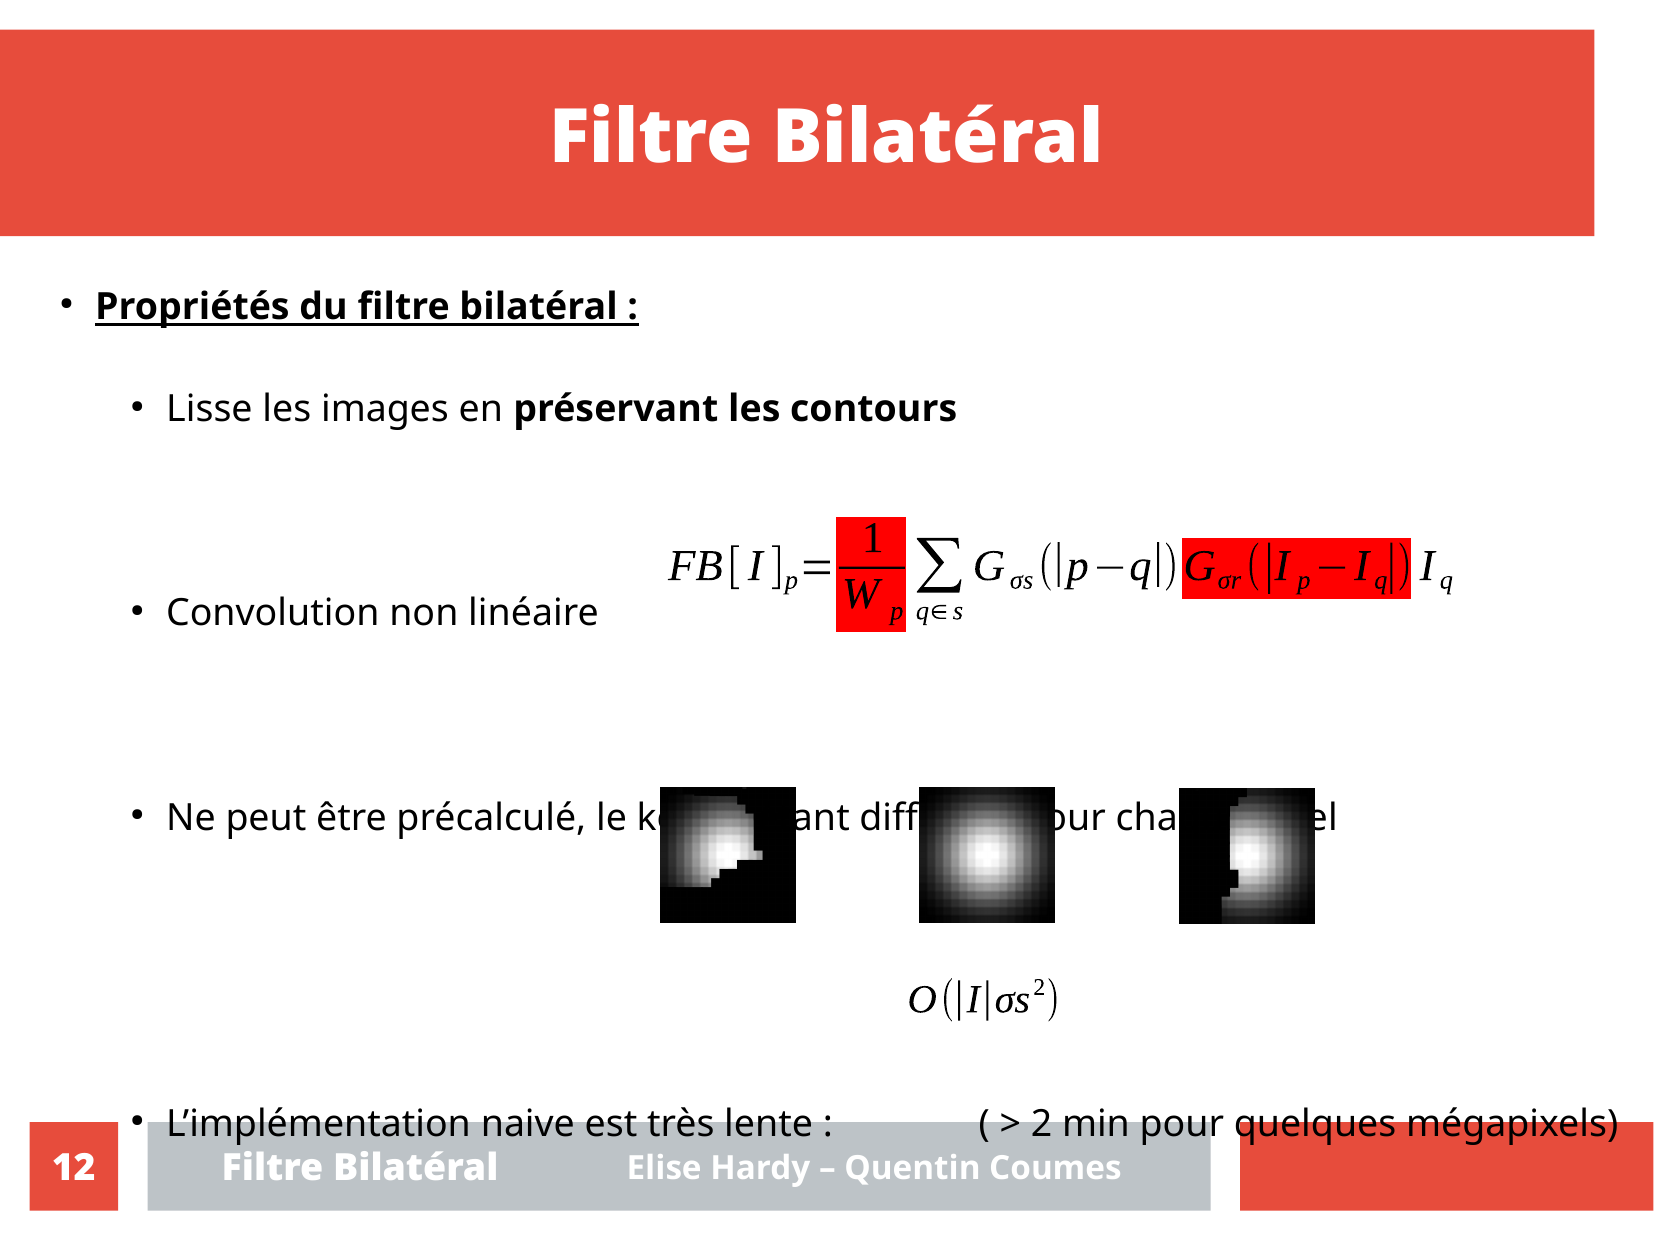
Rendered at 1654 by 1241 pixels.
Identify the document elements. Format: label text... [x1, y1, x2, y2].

text_box [1419, 551, 1437, 581]
picture [1179, 788, 1315, 924]
text_box [1048, 978, 1057, 1022]
text_box [1182, 538, 1411, 599]
text_box [1014, 993, 1029, 1013]
text_box [975, 550, 1005, 581]
text_box [772, 545, 780, 590]
text_box [836, 517, 906, 632]
text_box [944, 978, 952, 1022]
title Filtre Bilatéral [59, 59, 1595, 207]
text_box [931, 604, 947, 619]
text_box [803, 571, 830, 575]
text_box [995, 991, 1016, 1013]
text_box [667, 551, 696, 581]
text_box [1440, 576, 1453, 595]
text_box [1130, 559, 1151, 590]
text_box Propriétés du filtre bilatéral : Lisse les images en préservant les contours Convolution non linéaire Ne peut être précalculé, le kernel étant différent pour chaque pixel L’implémentation naive est très lente : ( > 2 min pour quelques mégapixels) [45, 272, 1654, 1071]
text_box [916, 606, 929, 626]
text_box [1041, 542, 1051, 591]
text_box [916, 537, 962, 593]
picture [660, 787, 796, 923]
text_box [803, 560, 830, 564]
picture [919, 787, 1055, 923]
text_box [695, 551, 722, 581]
text_box [953, 606, 963, 620]
text_box [909, 985, 936, 1013]
text_box [1063, 559, 1088, 590]
text_box [966, 986, 982, 1013]
text_box [1010, 574, 1033, 589]
text_box [731, 545, 739, 590]
text_box [1166, 542, 1175, 591]
text_box [747, 551, 765, 581]
text_box [1034, 979, 1044, 995]
text_box [783, 576, 798, 595]
